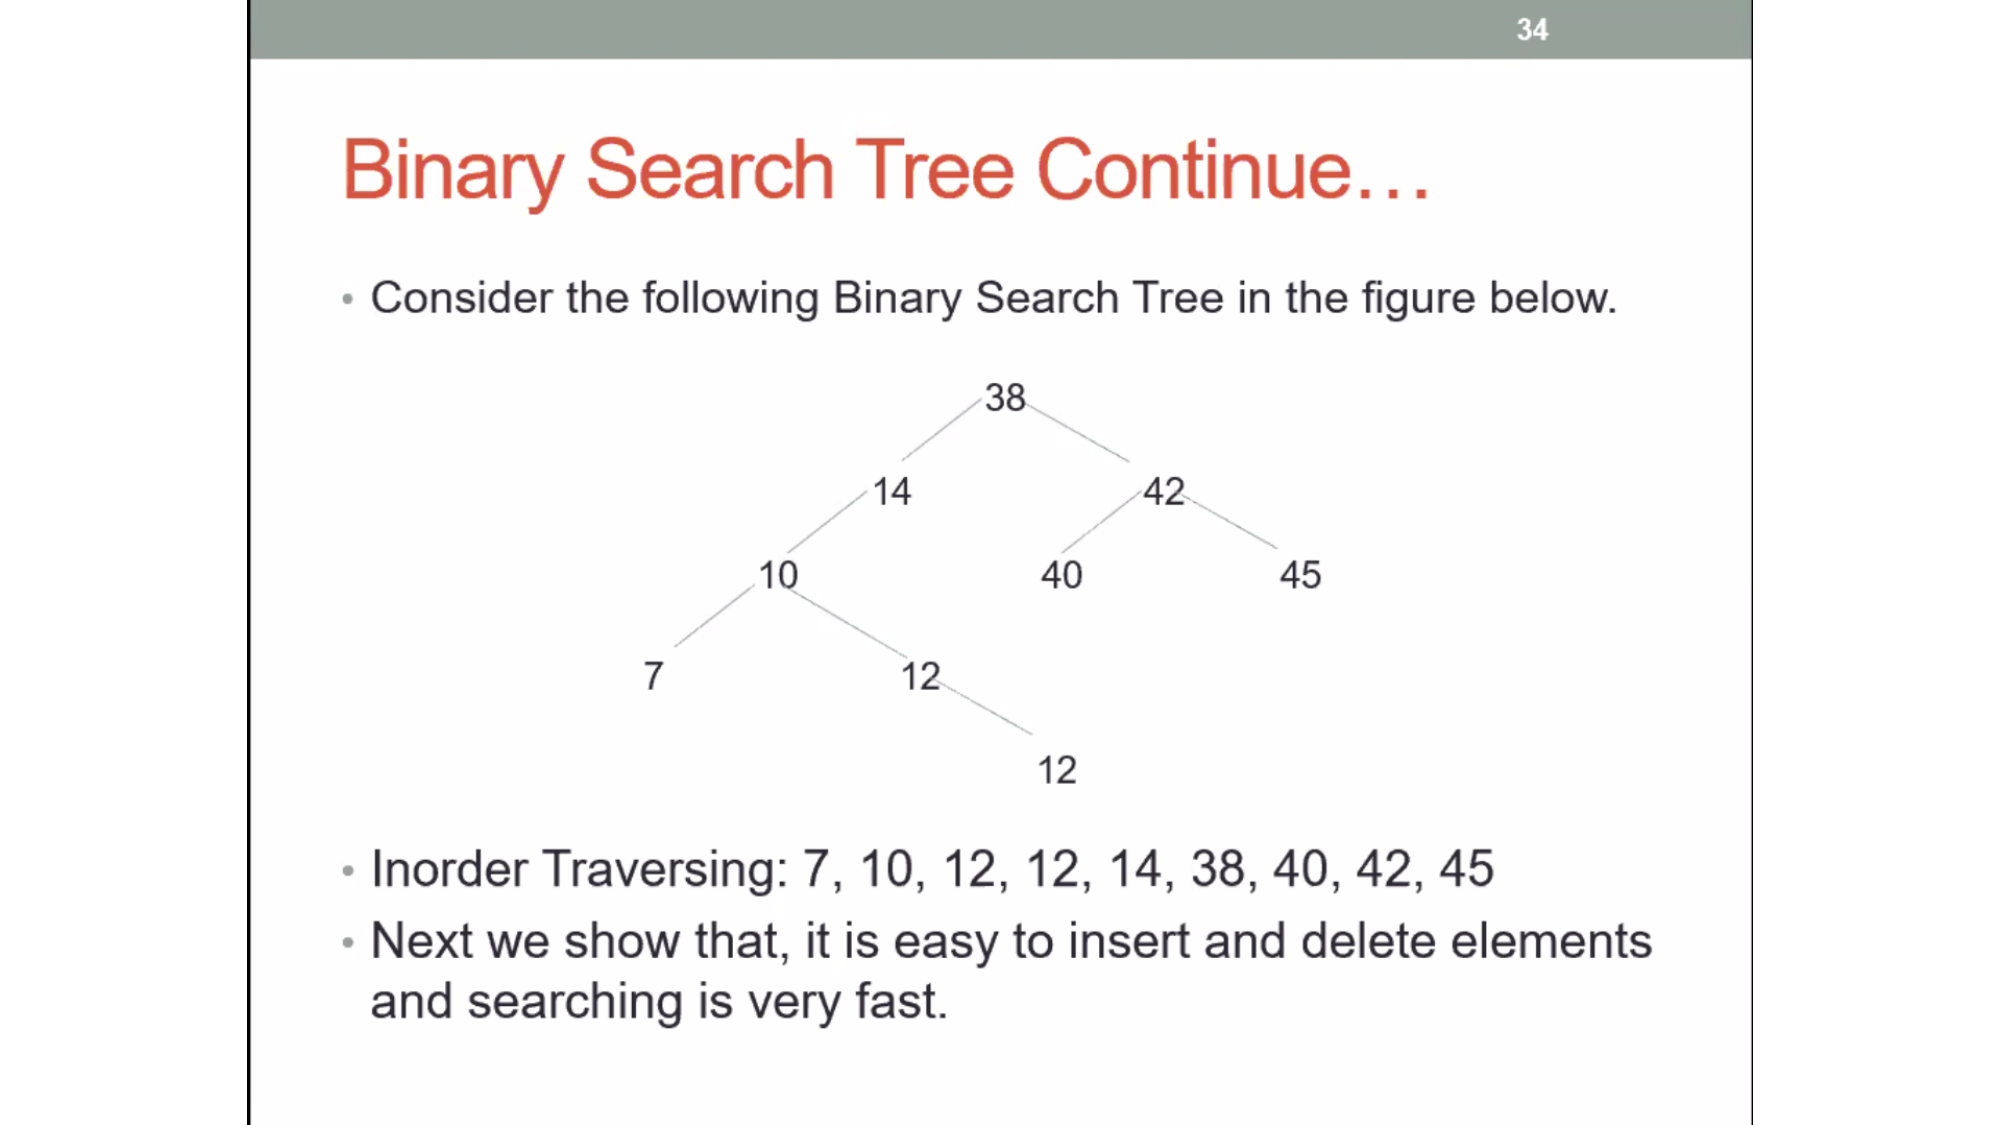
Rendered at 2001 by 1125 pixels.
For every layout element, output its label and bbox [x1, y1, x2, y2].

picture [247, 0, 1753, 1125]
